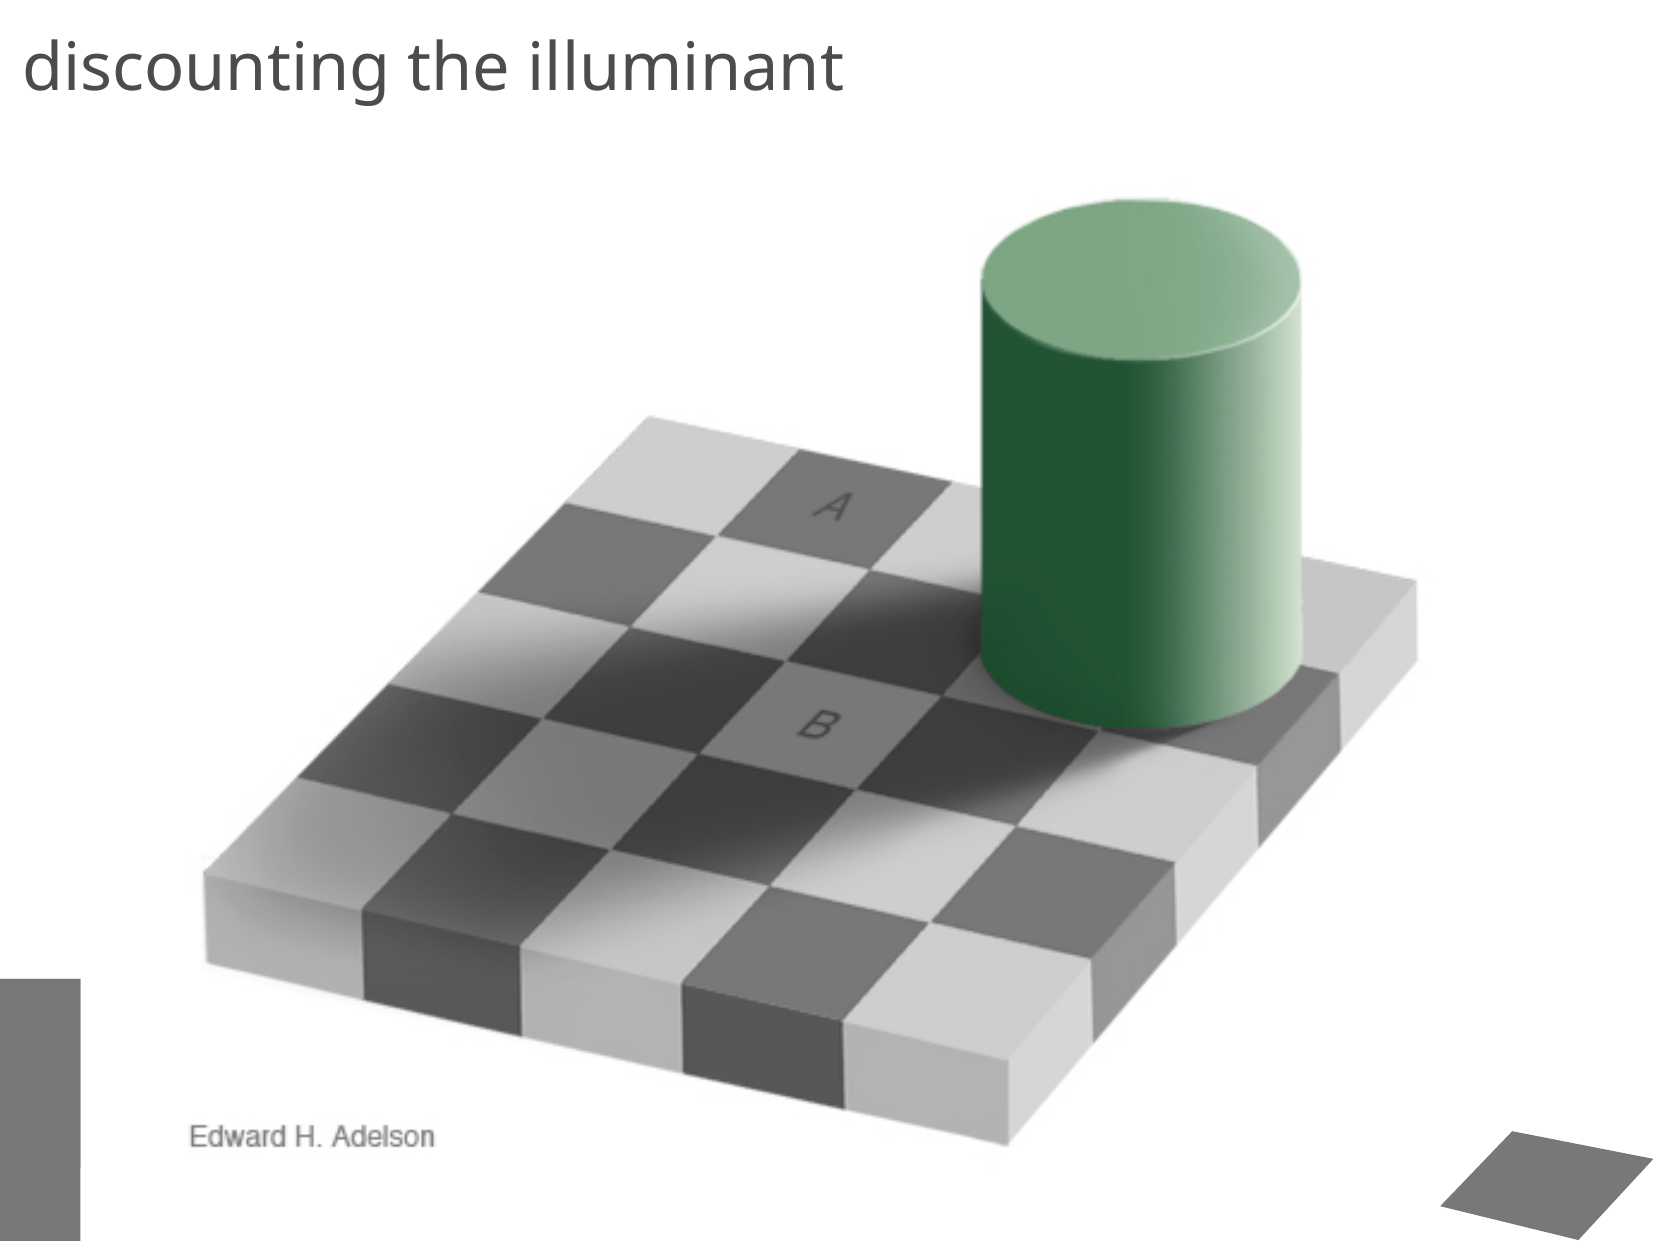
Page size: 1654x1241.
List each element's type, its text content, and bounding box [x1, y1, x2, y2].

text_box [0, 978, 81, 1241]
title discounting the illuminant [22, 19, 1654, 213]
picture [168, 162, 1463, 1169]
text_box [1440, 1131, 1654, 1241]
